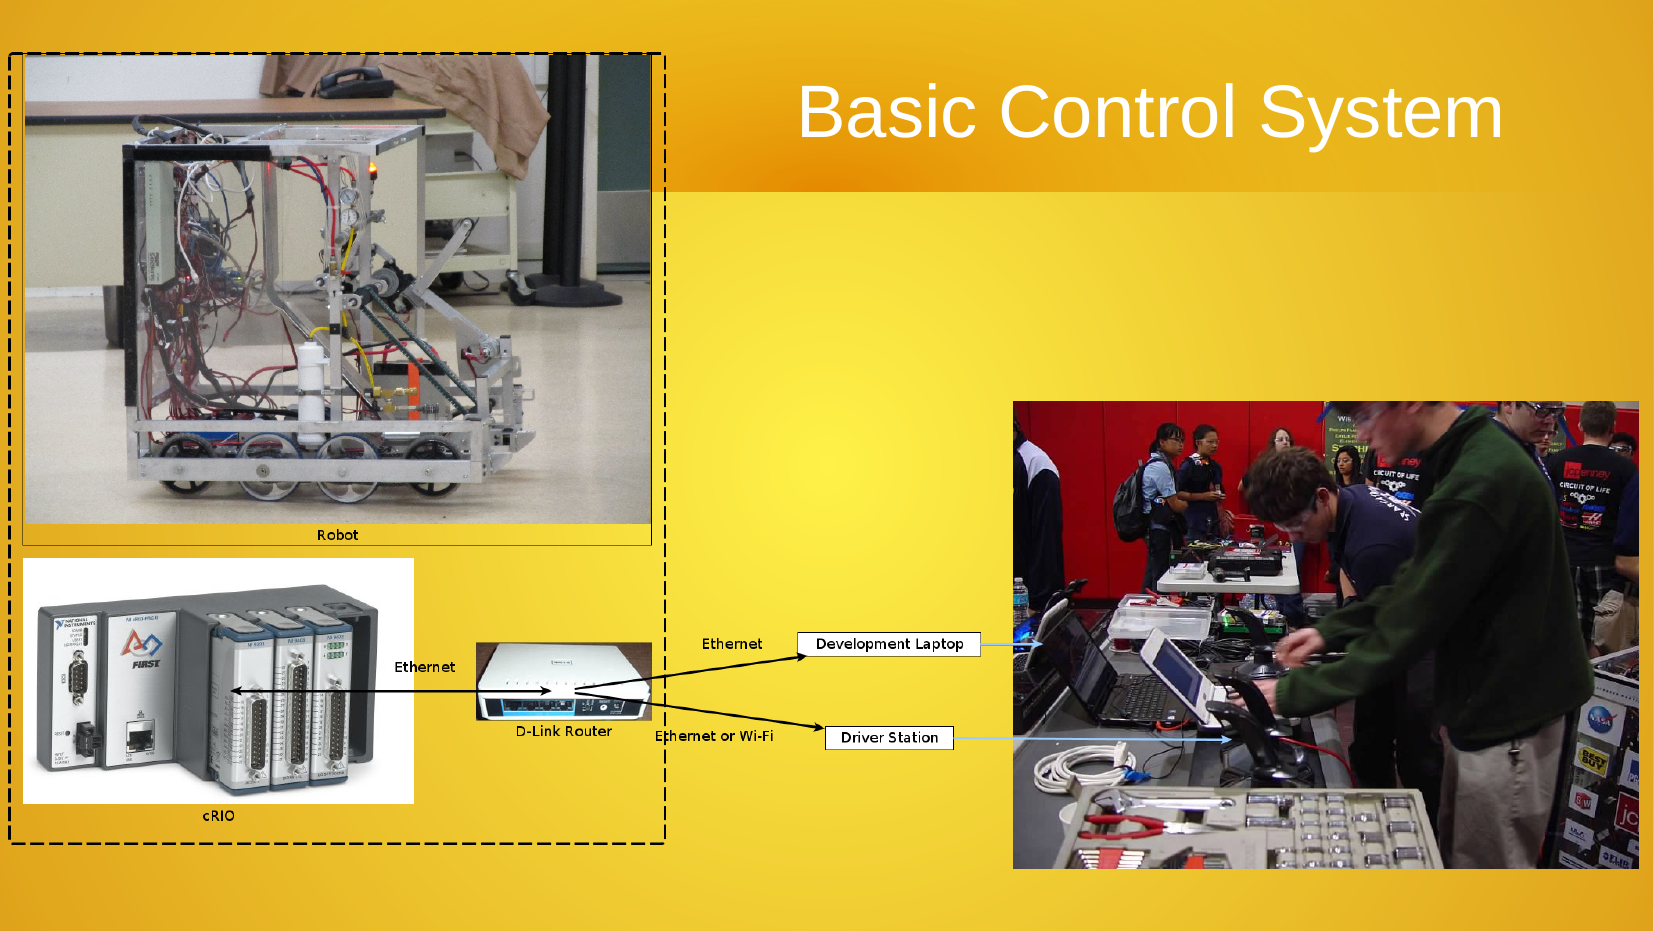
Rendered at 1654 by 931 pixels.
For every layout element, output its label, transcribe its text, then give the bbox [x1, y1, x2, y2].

picture [0, 41, 1652, 882]
title Basic Control System [732, 35, 1571, 41]
